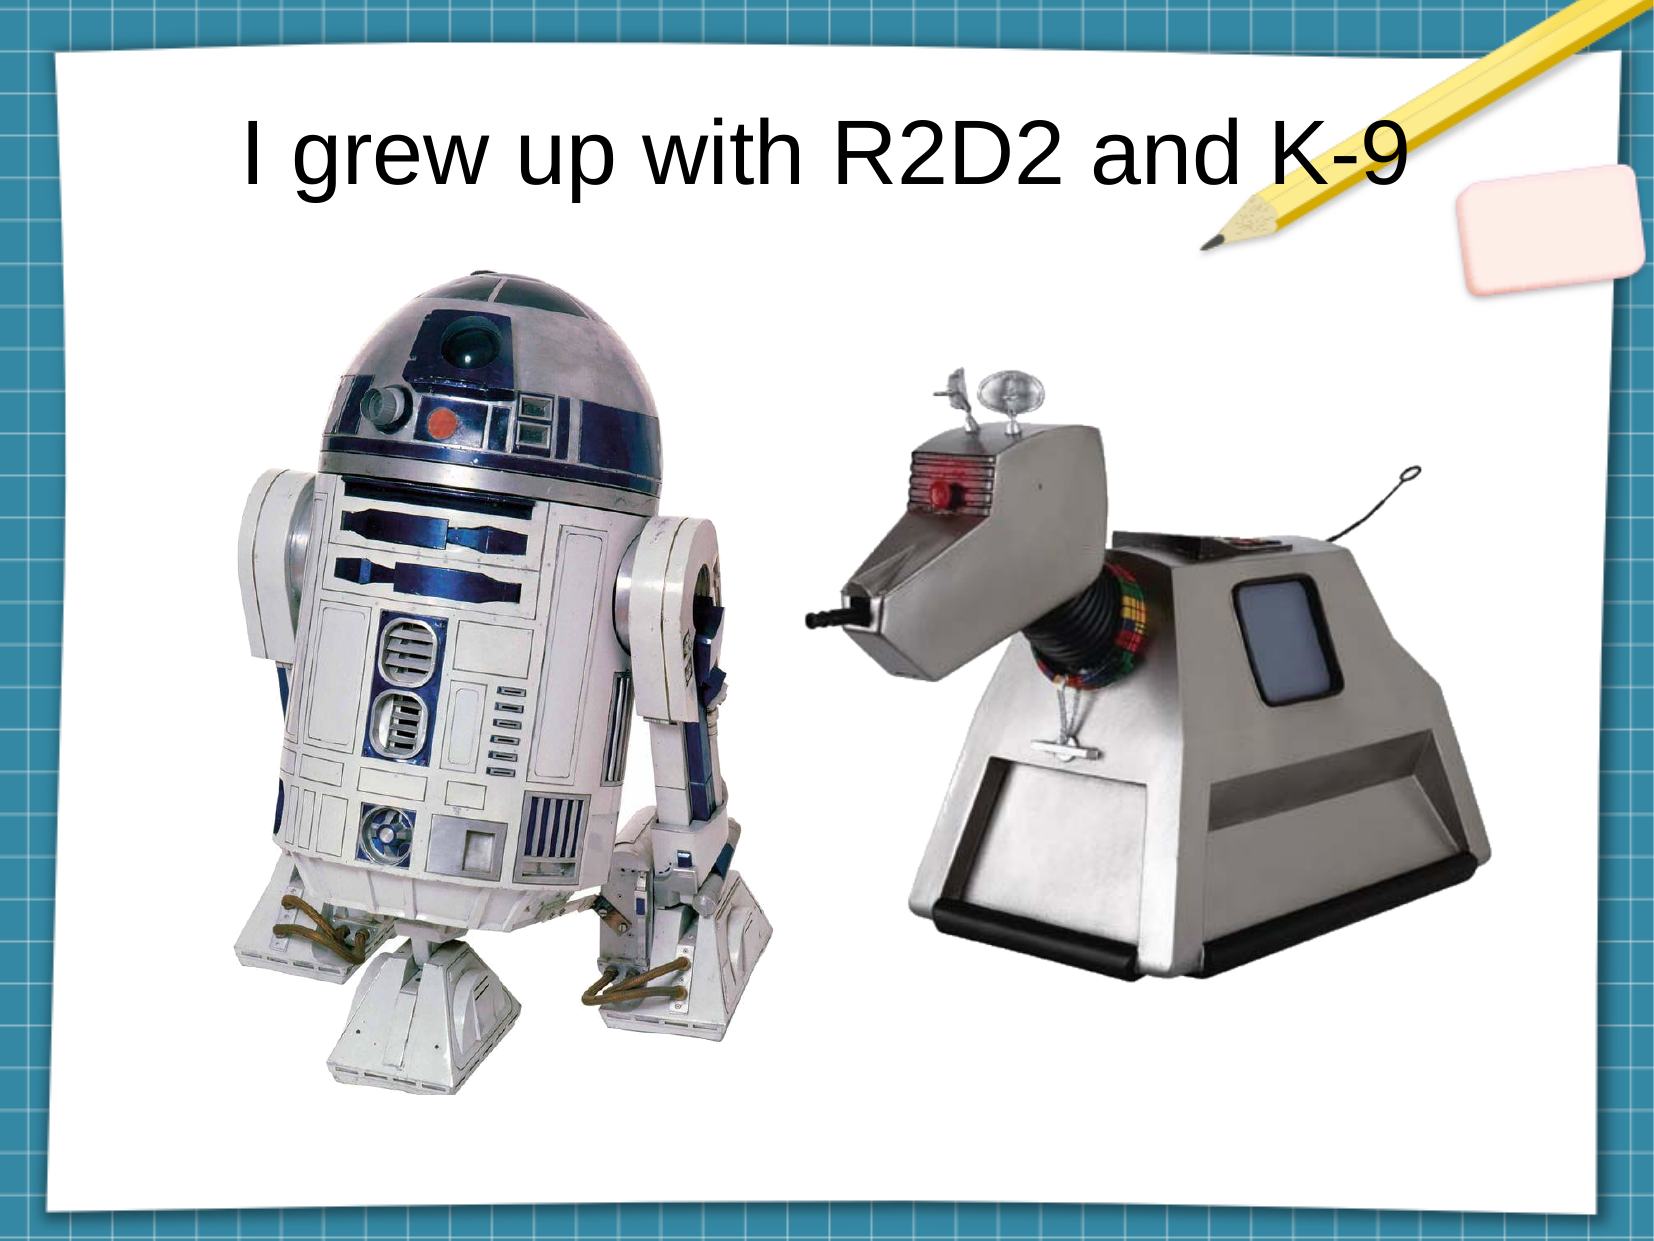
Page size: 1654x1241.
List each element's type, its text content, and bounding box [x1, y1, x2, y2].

picture [0, 0, 1654, 1241]
title I grew up with R2D2 and K-9 [82, 49, 1571, 257]
